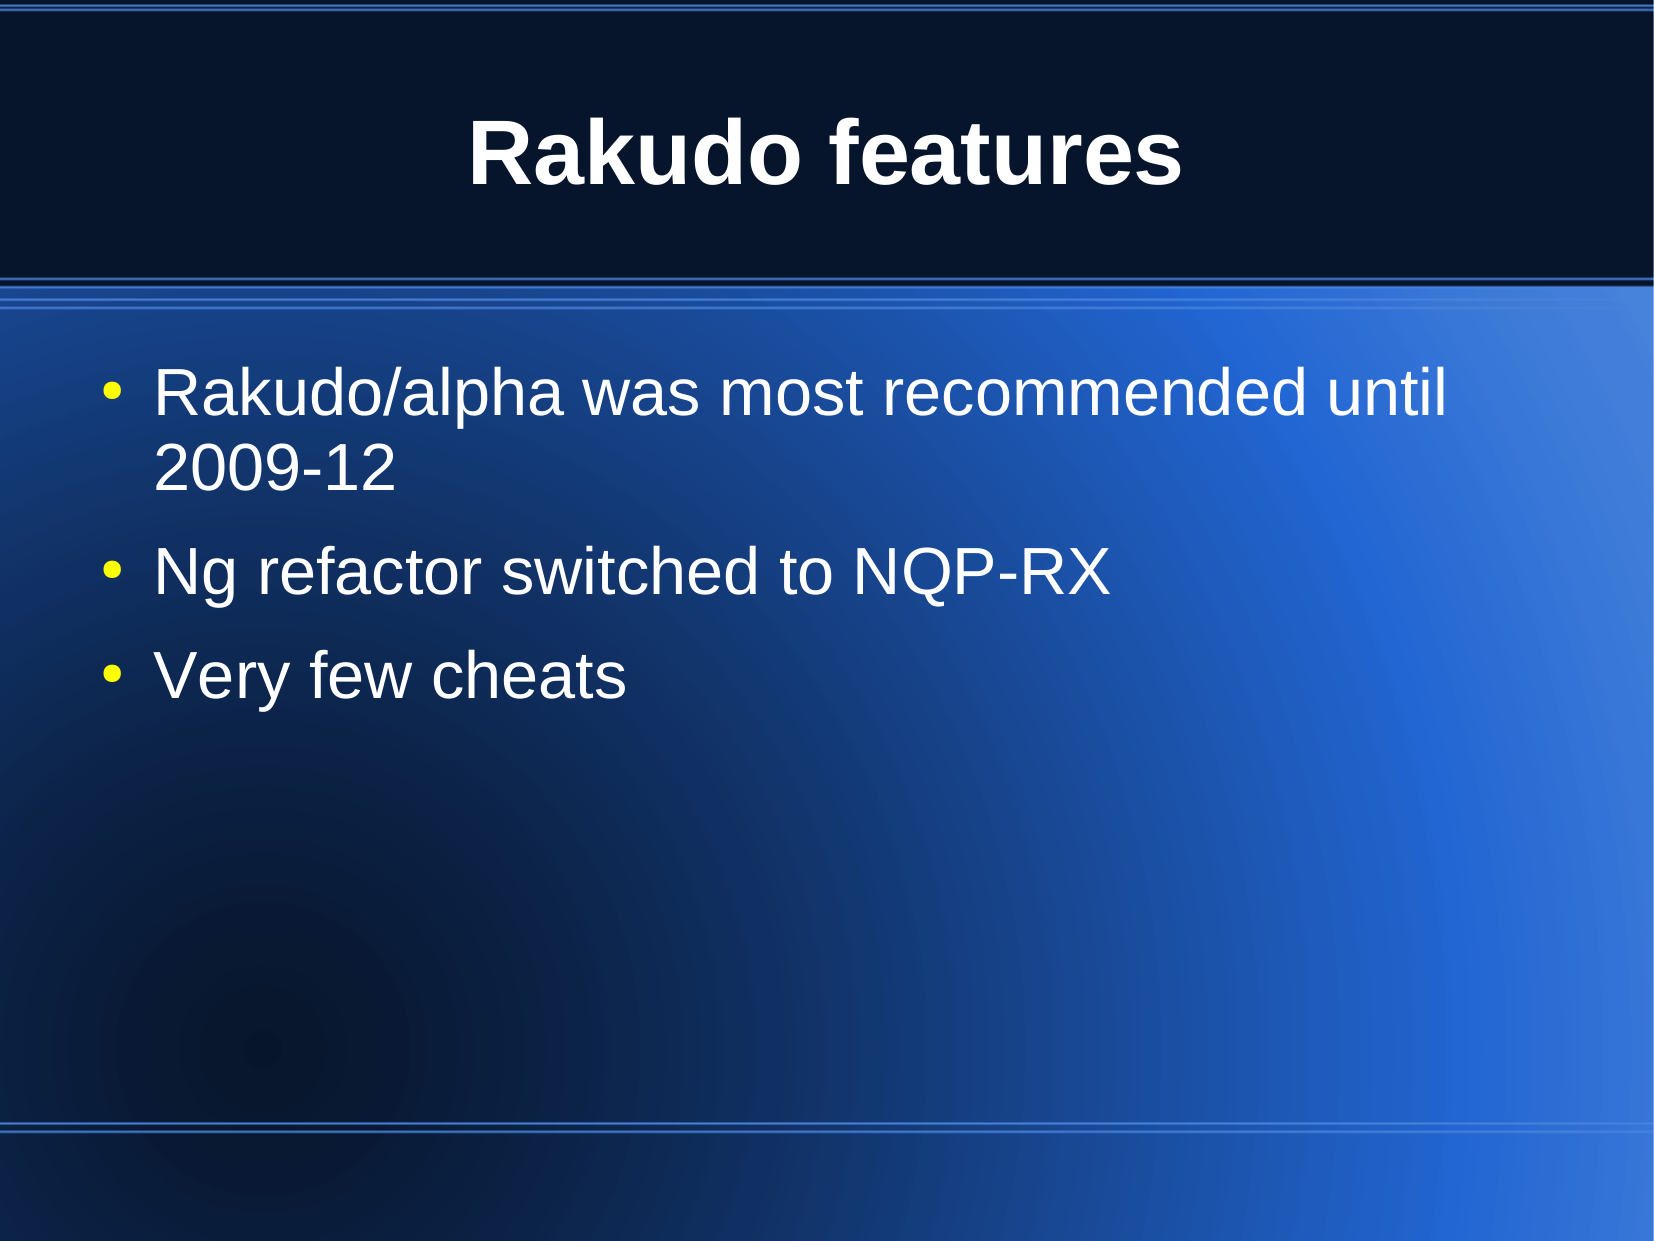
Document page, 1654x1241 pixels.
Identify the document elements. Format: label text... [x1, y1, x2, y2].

list Rakudo/alpha was most recommended until 2009-12 Ng refactor switched to NQP-RX Very few cheats [82, 355, 1571, 1159]
title Rakudo features [82, 56, 1571, 250]
picture [0, 0, 1654, 1241]
